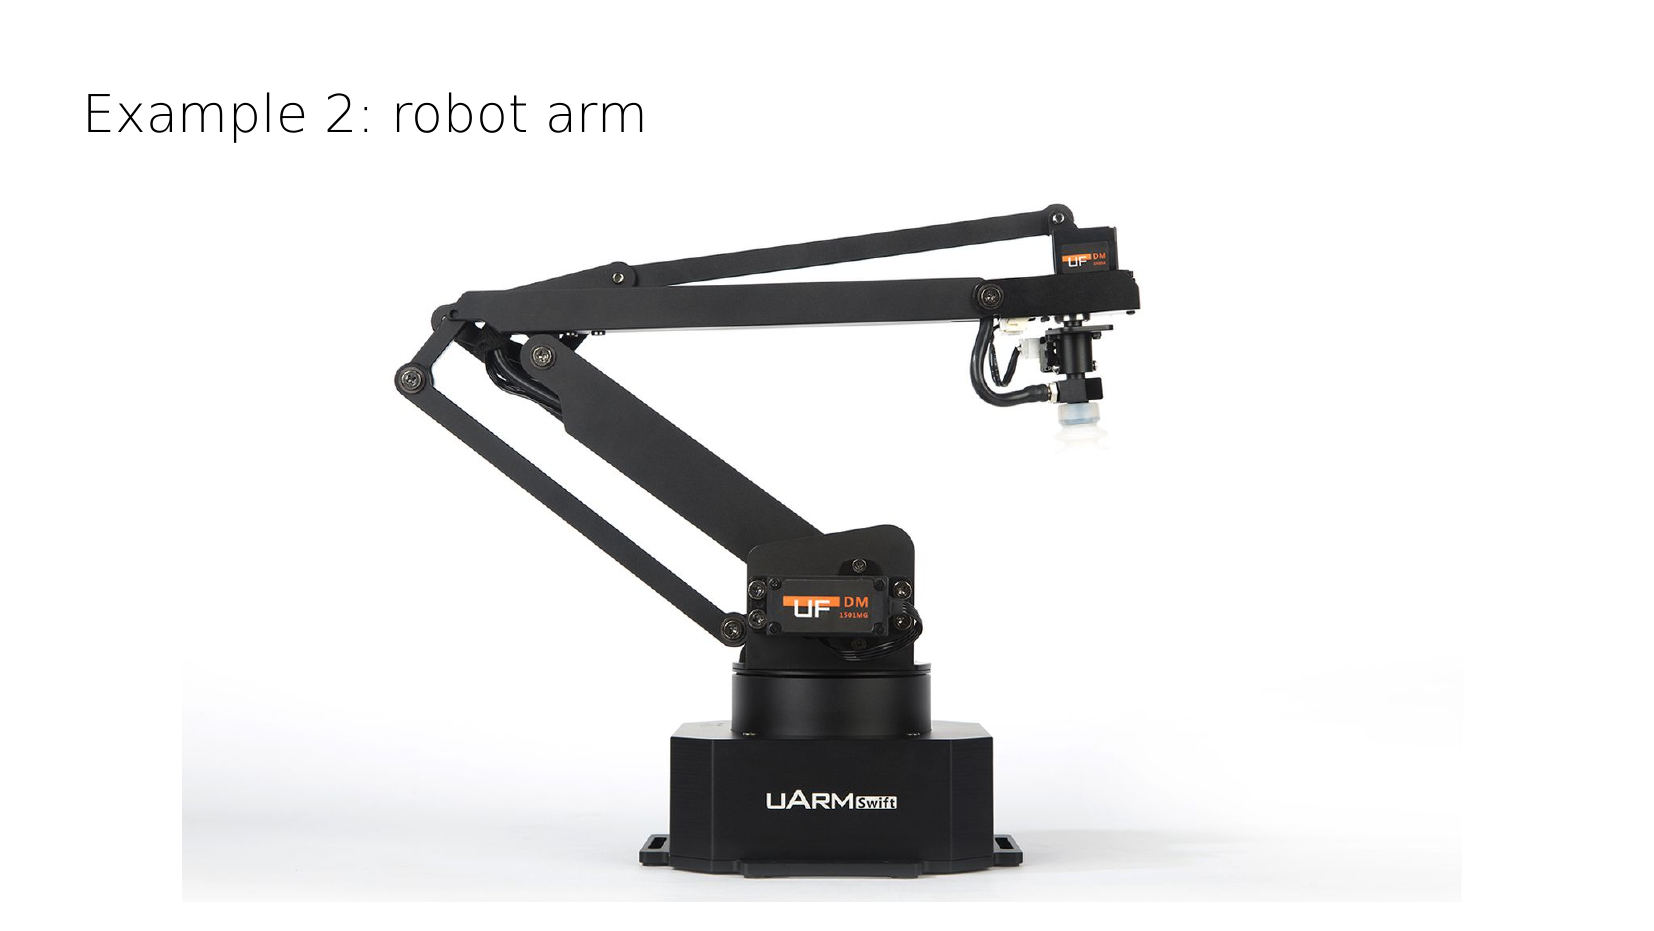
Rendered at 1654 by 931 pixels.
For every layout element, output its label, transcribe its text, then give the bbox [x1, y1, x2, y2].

title Example 2: robot arm [82, 37, 1571, 193]
picture [182, 180, 1465, 902]
